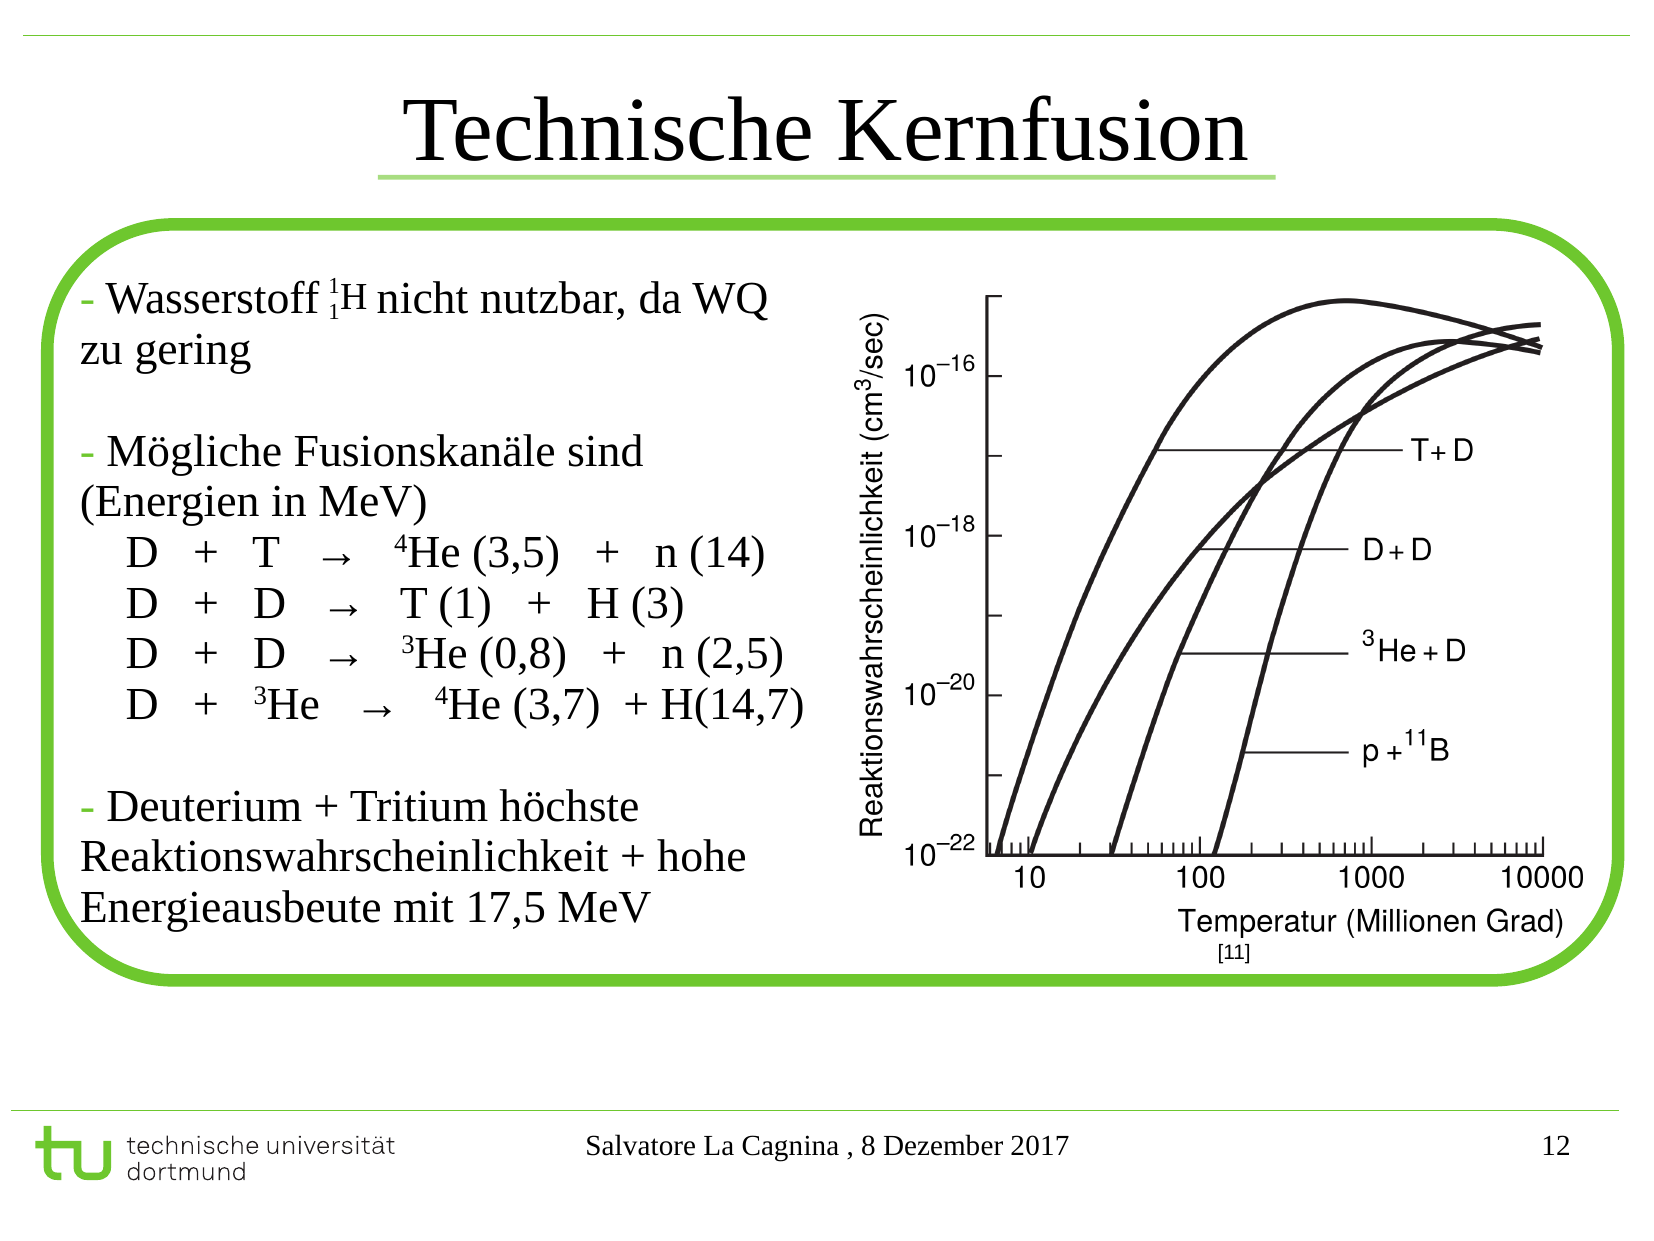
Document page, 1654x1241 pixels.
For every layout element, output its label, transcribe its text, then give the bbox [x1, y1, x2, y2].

chart [318, 271, 378, 325]
text_box [47, 287, 64, 918]
picture [854, 295, 1583, 938]
text_box [11] [1133, 933, 1335, 1028]
text_box [80, 224, 1619, 981]
title Technische Kernfusion [82, 25, 1571, 233]
text_box - Wasserstoff nicht nutzbar, da WQ zu gering - Mögliche Fusionskanäle sind (Energien in MeV) D + T → 4He (3,5) + n (14) D + D → T (1) + H (3) D + D → 3He (0,8) + n (2,5) D + 3He → 4He (3,7) + H(14,7) - Deuterium + Tritium höchste Reaktionswahrscheinlichkeit + hohe Energieausbeute mit 17,5 MeV [64, 265, 827, 1042]
chart [35, 1125, 461, 1241]
